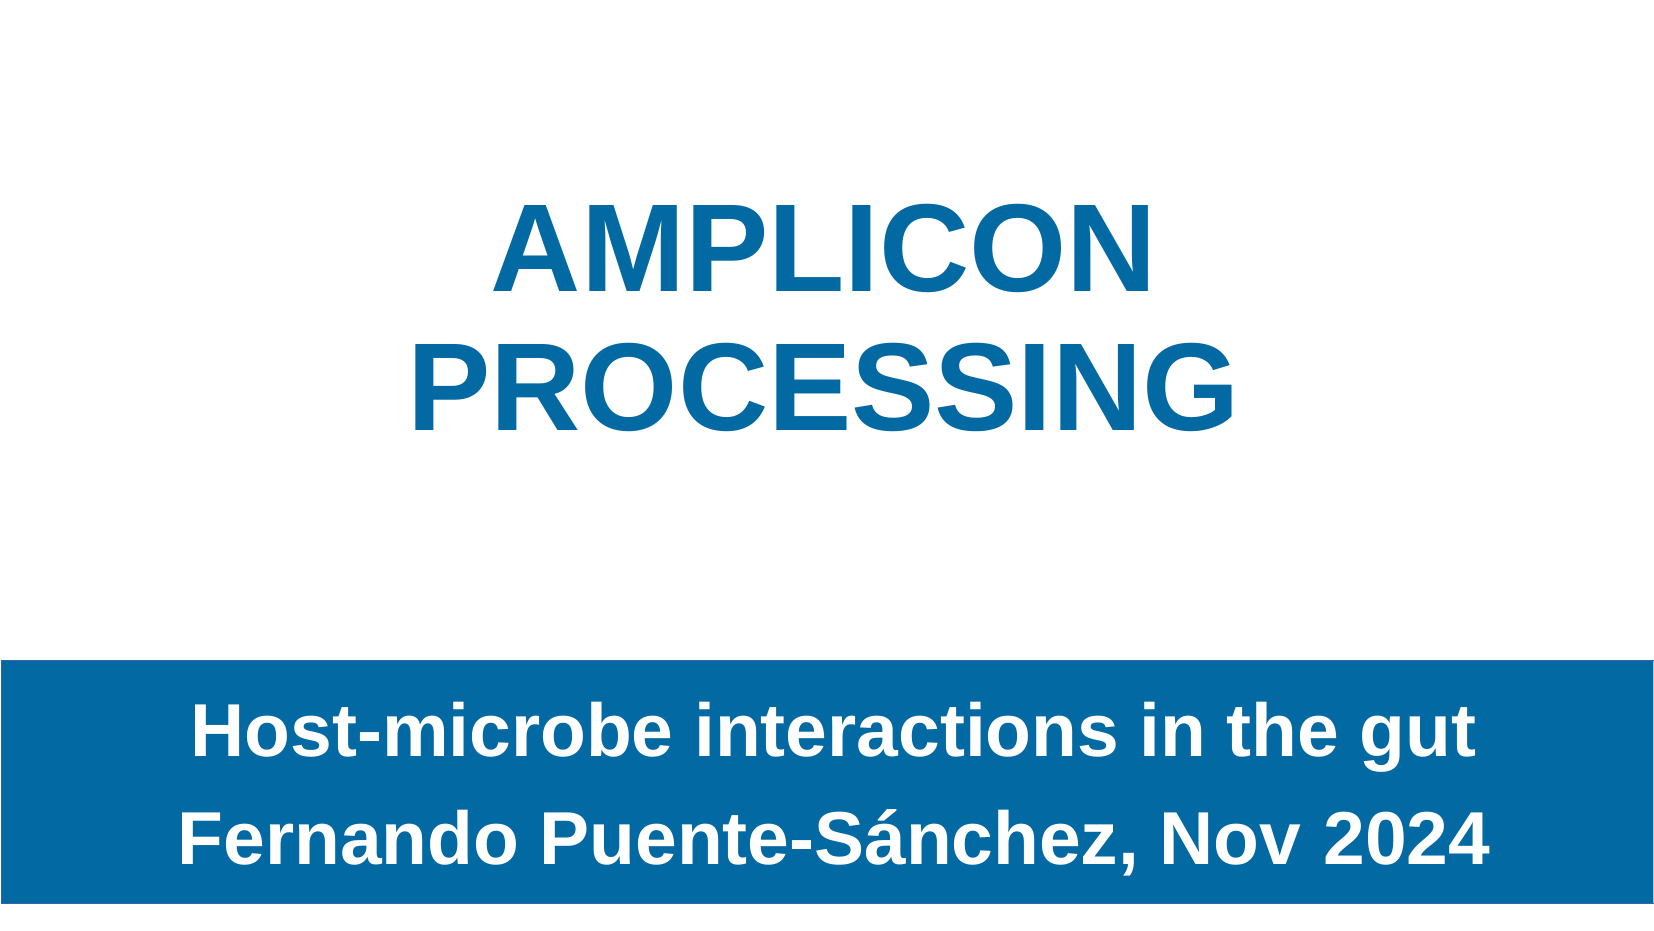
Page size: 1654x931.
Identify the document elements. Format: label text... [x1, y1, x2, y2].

text_box Host-microbe interactions in the gut Fernando Puente-Sánchez, Nov 2024 [114, 680, 1555, 889]
text_box AMPLICON PROCESSING [336, 170, 1312, 465]
text_box [1, 660, 1654, 904]
